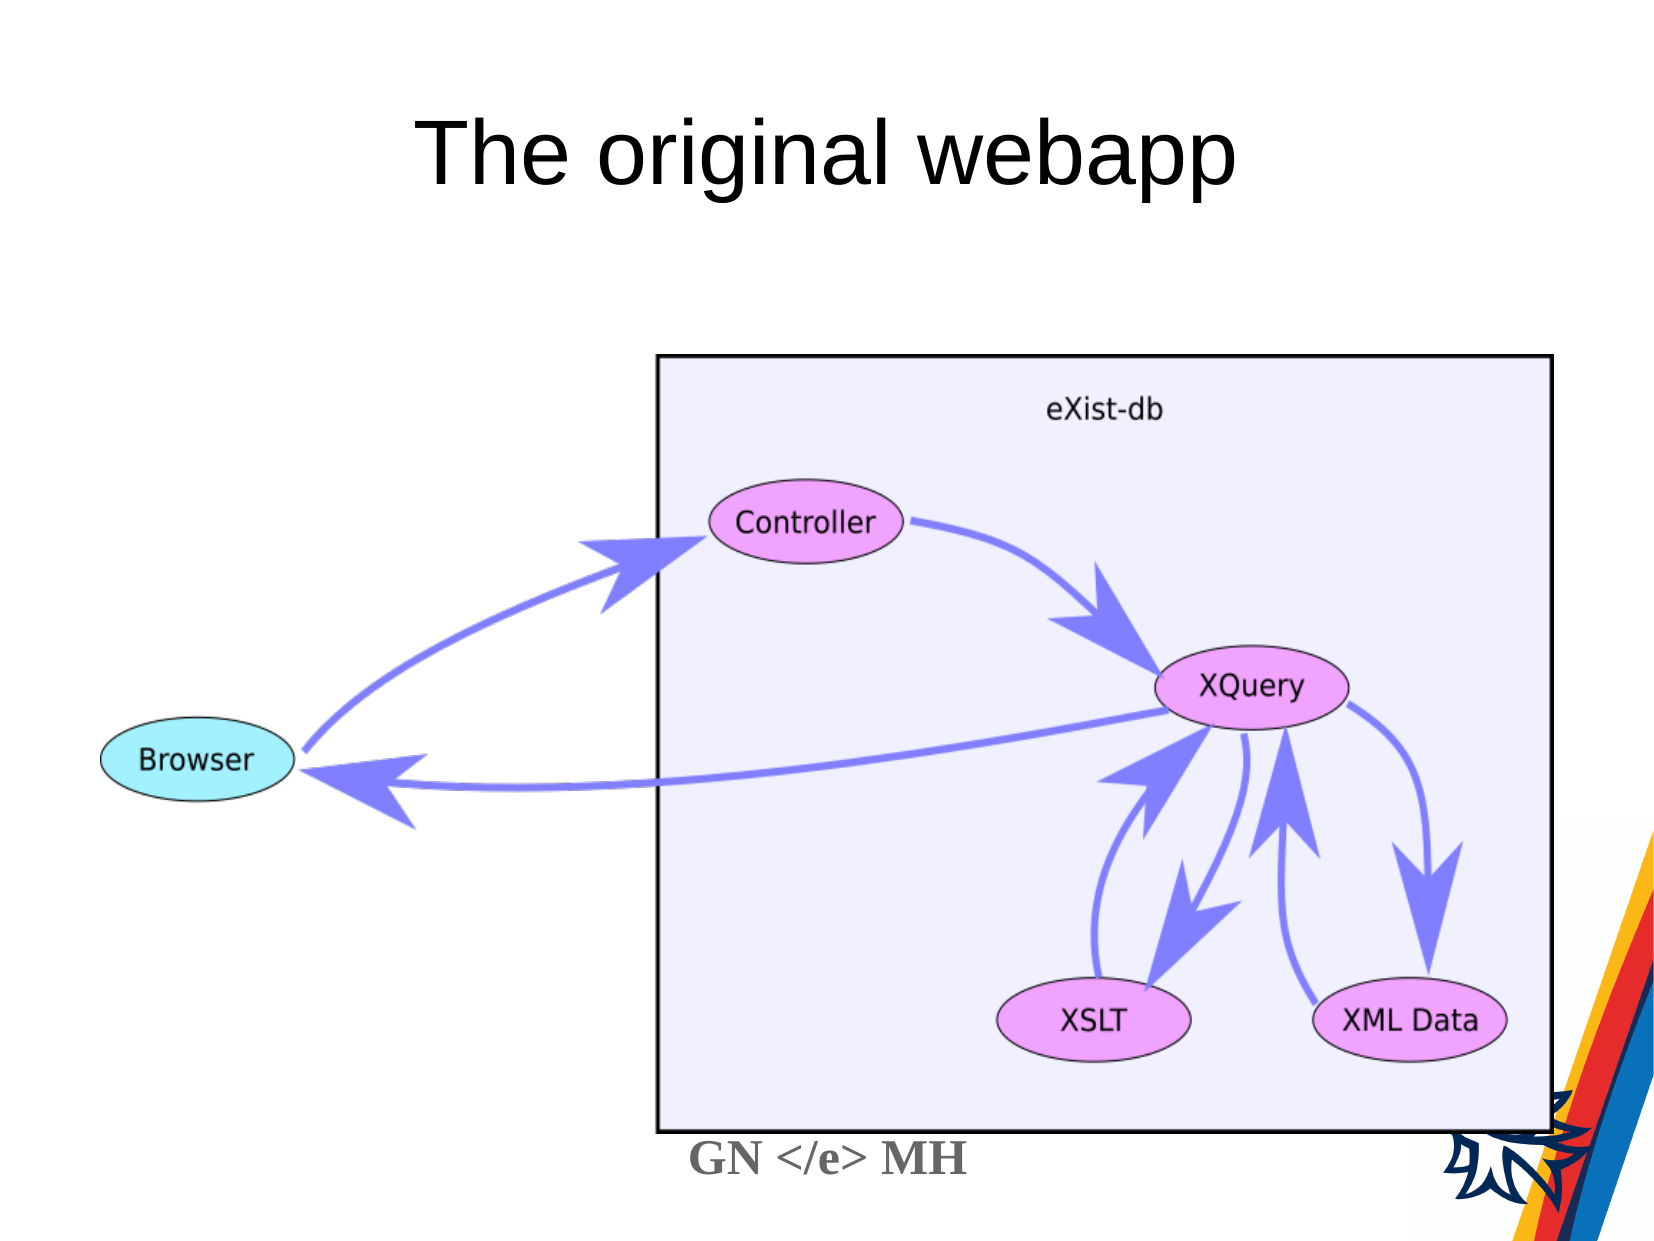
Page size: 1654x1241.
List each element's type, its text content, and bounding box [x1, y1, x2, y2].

title The original webapp [82, 49, 1571, 257]
picture [100, 354, 1654, 1241]
